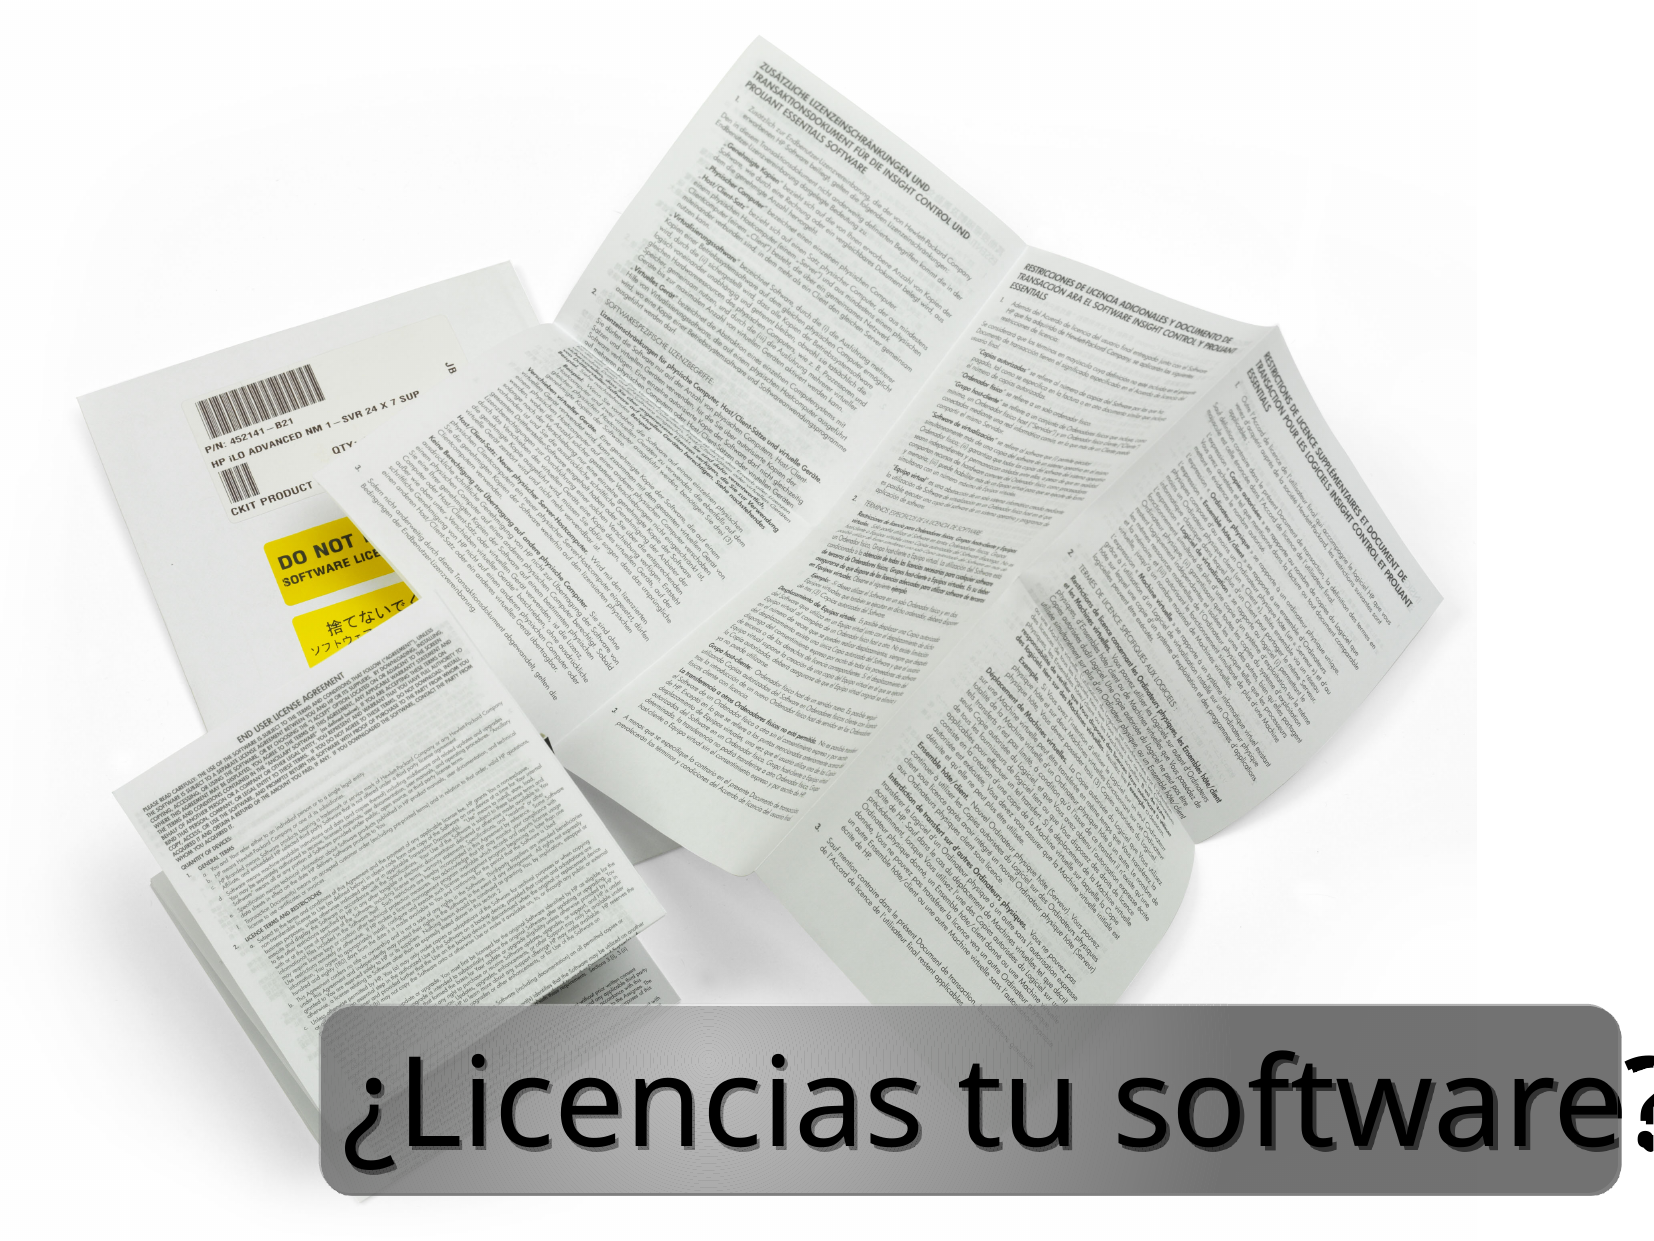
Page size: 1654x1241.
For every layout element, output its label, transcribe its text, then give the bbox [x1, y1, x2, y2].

picture [0, 0, 1477, 1241]
text_box ¿Licencias tu software? [318, 1003, 1619, 1193]
